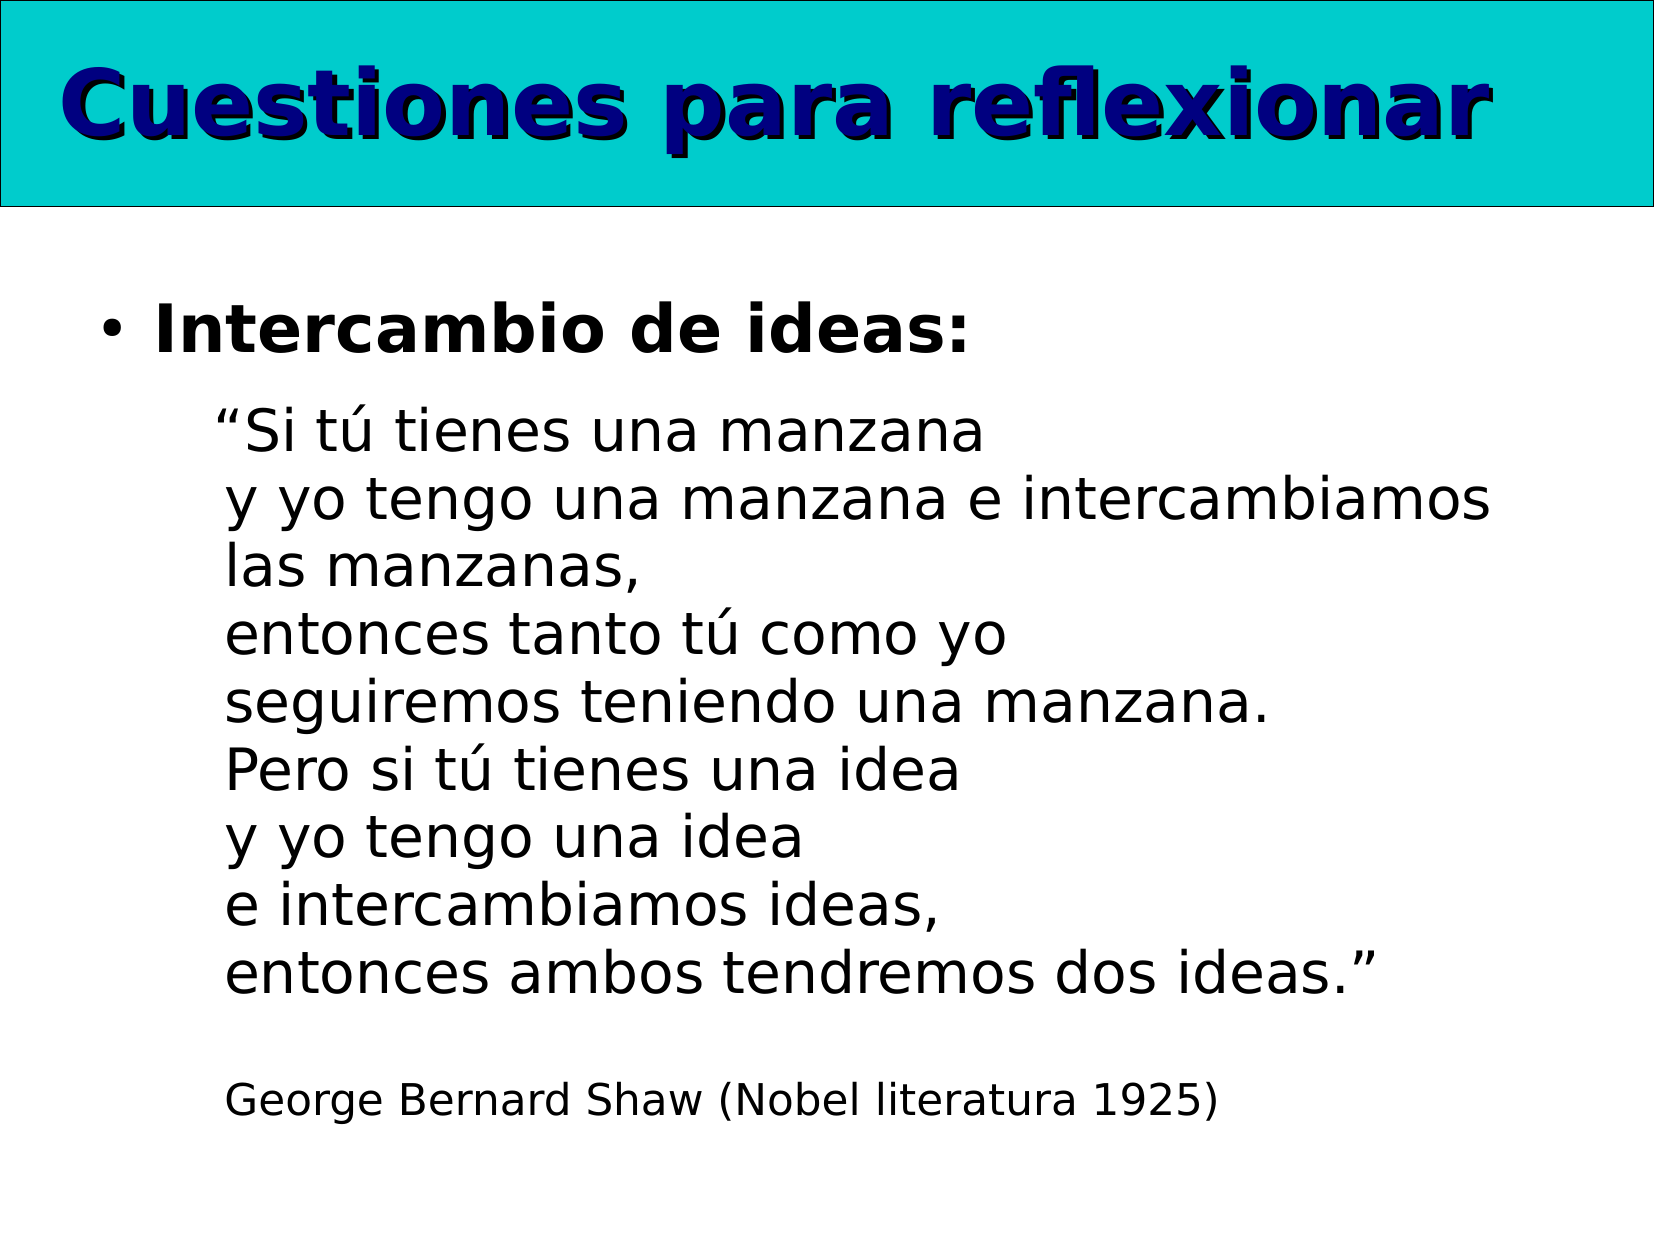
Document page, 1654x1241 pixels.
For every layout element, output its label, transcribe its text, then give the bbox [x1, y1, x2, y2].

title Cuestiones para reflexionar [59, 14, 1654, 192]
list Intercambio de ideas: “Si tú tienes una manzana y yo tengo una manzana e intercambiamos las manzanas, entonces tanto tú como yo seguiremos teniendo una manzana. Pero si tú tienes una idea y yo tengo una idea e intercambiamos ideas, entonces ambos tendremos dos ideas.” George Bernard Shaw (Nobel literatura 1925) [82, 290, 1571, 1126]
